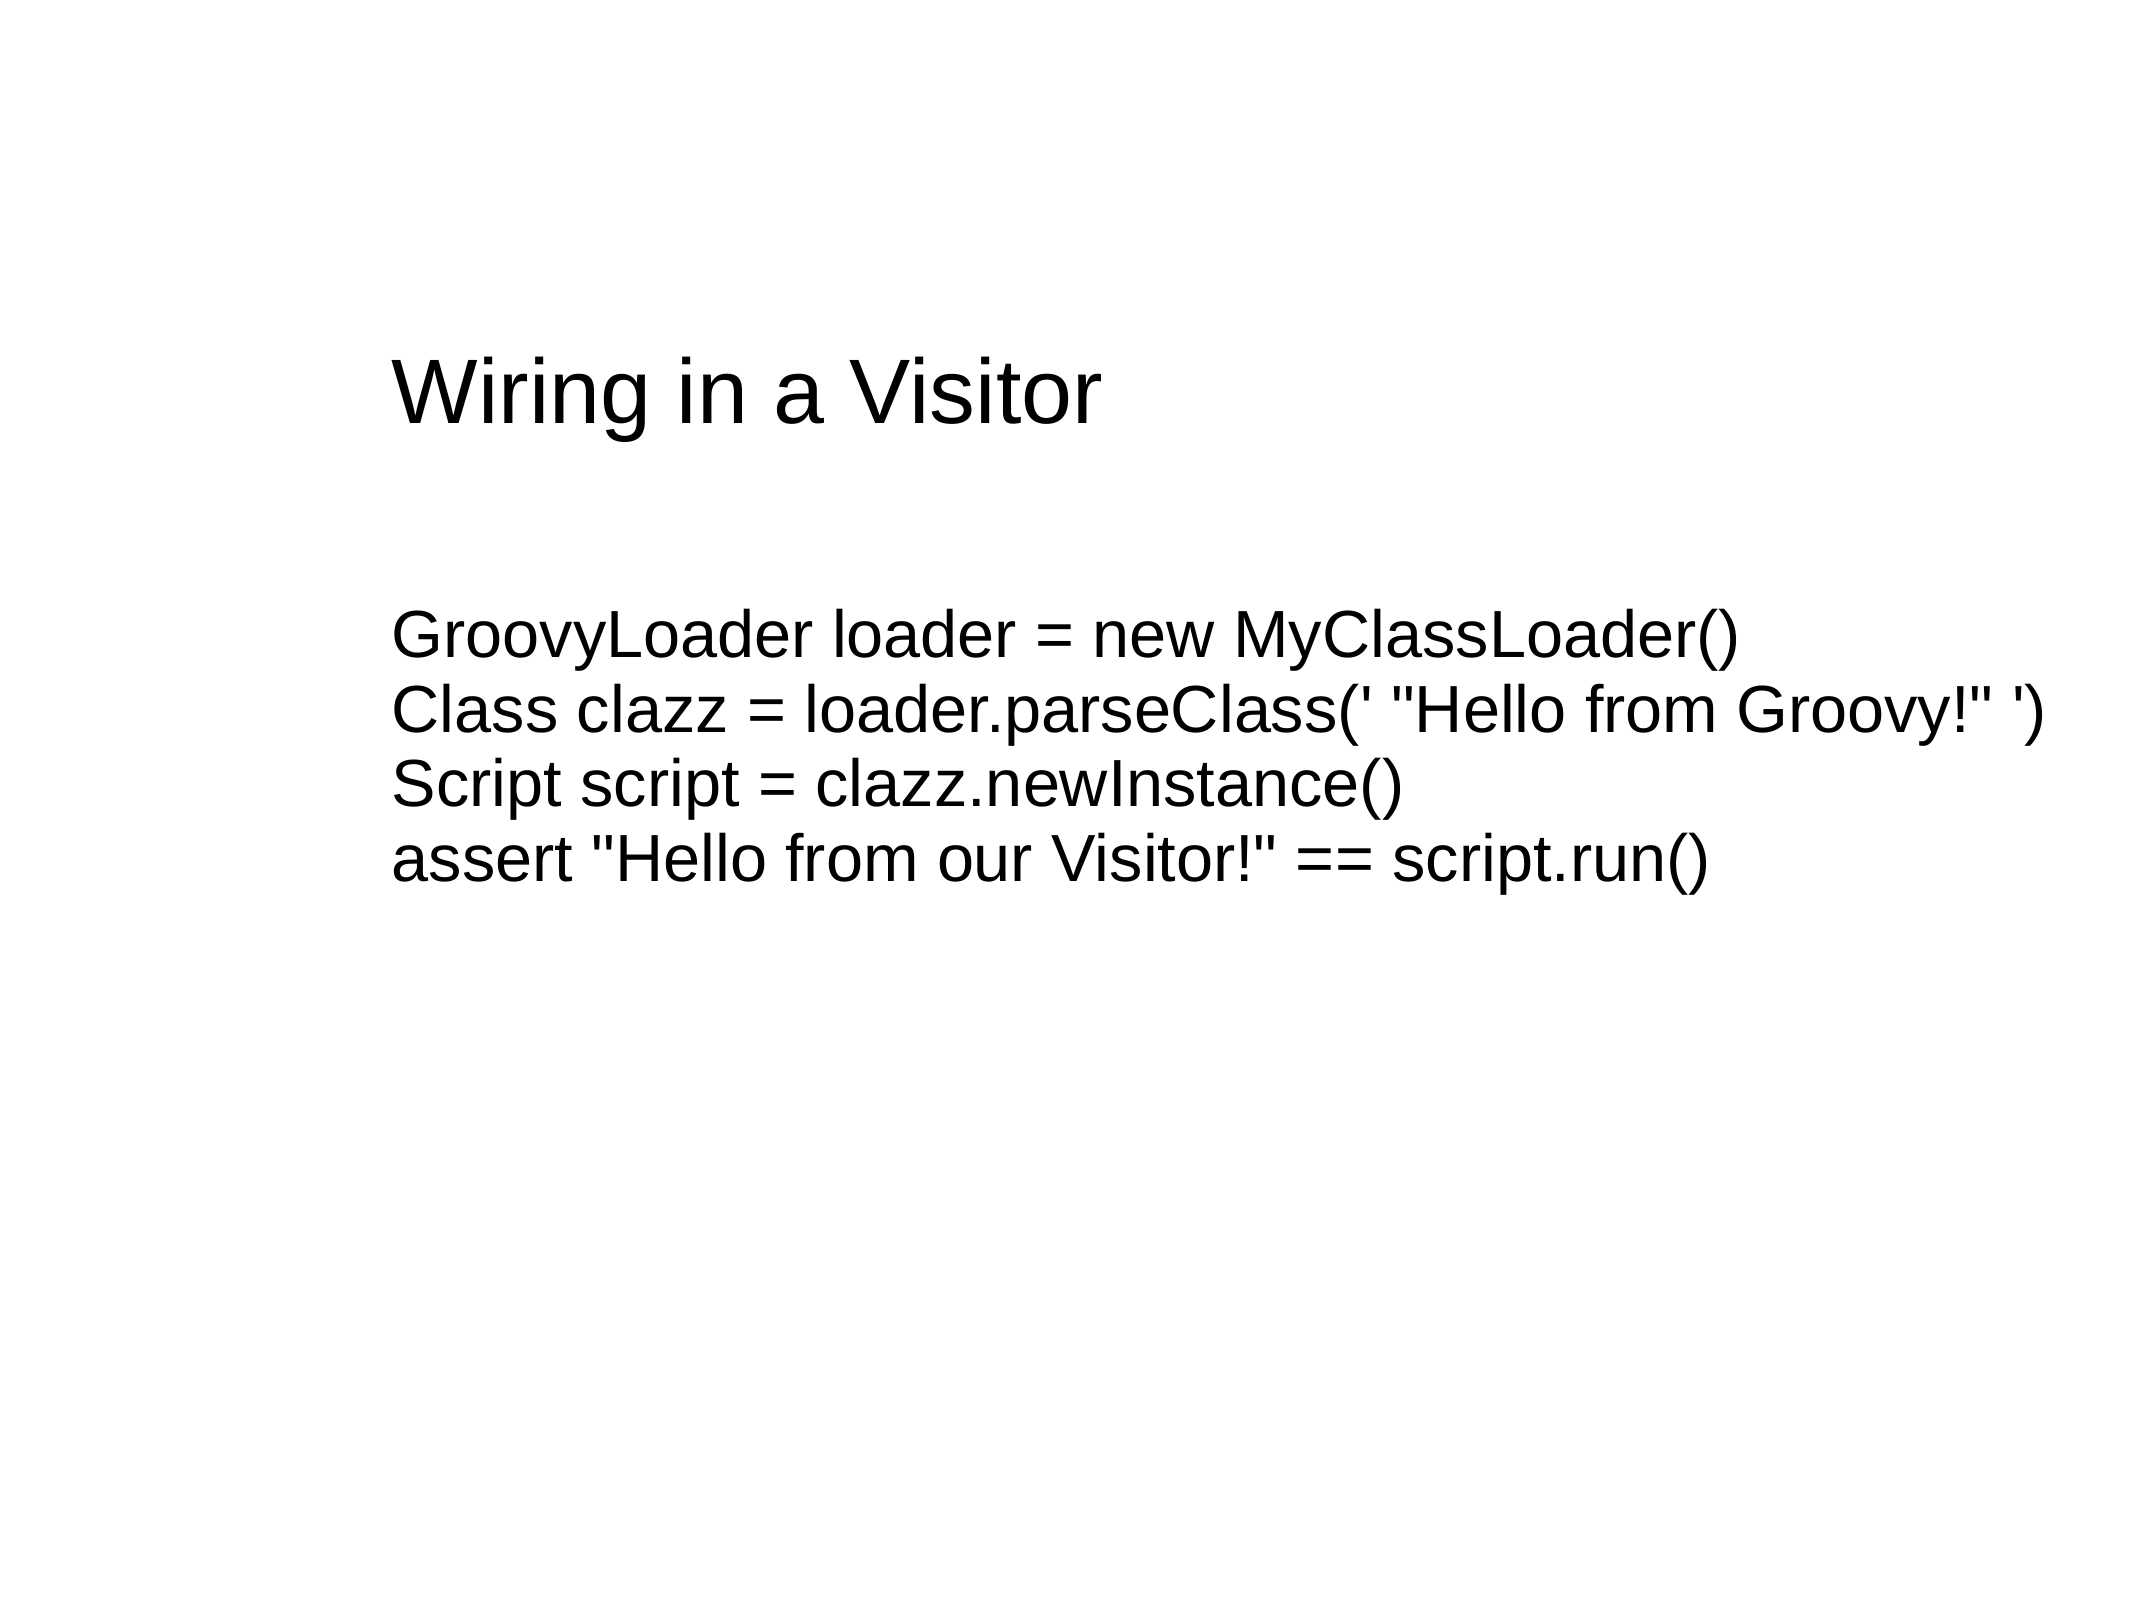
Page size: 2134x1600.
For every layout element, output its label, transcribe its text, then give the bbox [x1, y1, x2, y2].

text_box Wiring in a Visitor GroovyLoader loader = new MyClassLoader() Class clazz = loader.parseClass(' "Hello from Groovy!" ') Script script = clazz.newInstance() assert "Hello from our Visitor!" == script.run() [391, 289, 2104, 1311]
